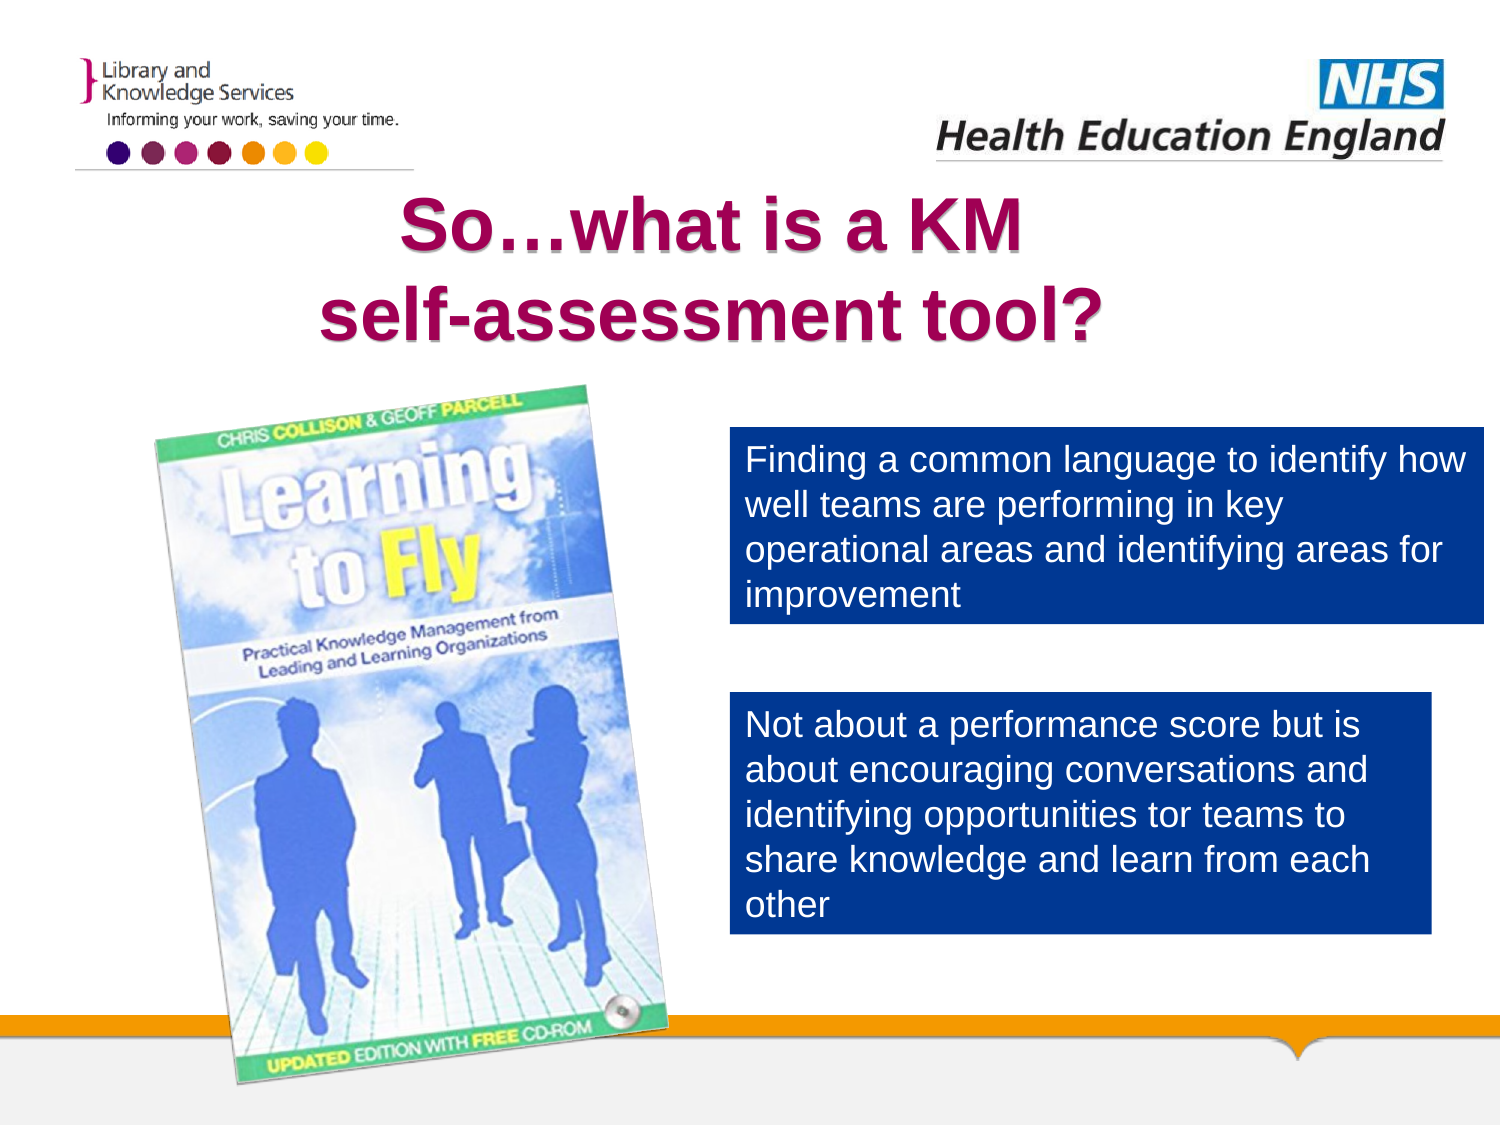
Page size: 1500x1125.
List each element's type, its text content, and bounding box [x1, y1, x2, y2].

text_box Finding a common language to identify how well teams are performing in key operational areas and identifying areas for improvement [729, 427, 1484, 625]
picture [154, 383, 669, 1083]
title So…what is a KM self-assessment tool? [75, 168, 1432, 280]
picture [75, 54, 416, 169]
text_box Not about a performance score but is about encouraging conversations and identifying opportunities tor teams to share knowledge and learn from each other [729, 692, 1432, 935]
